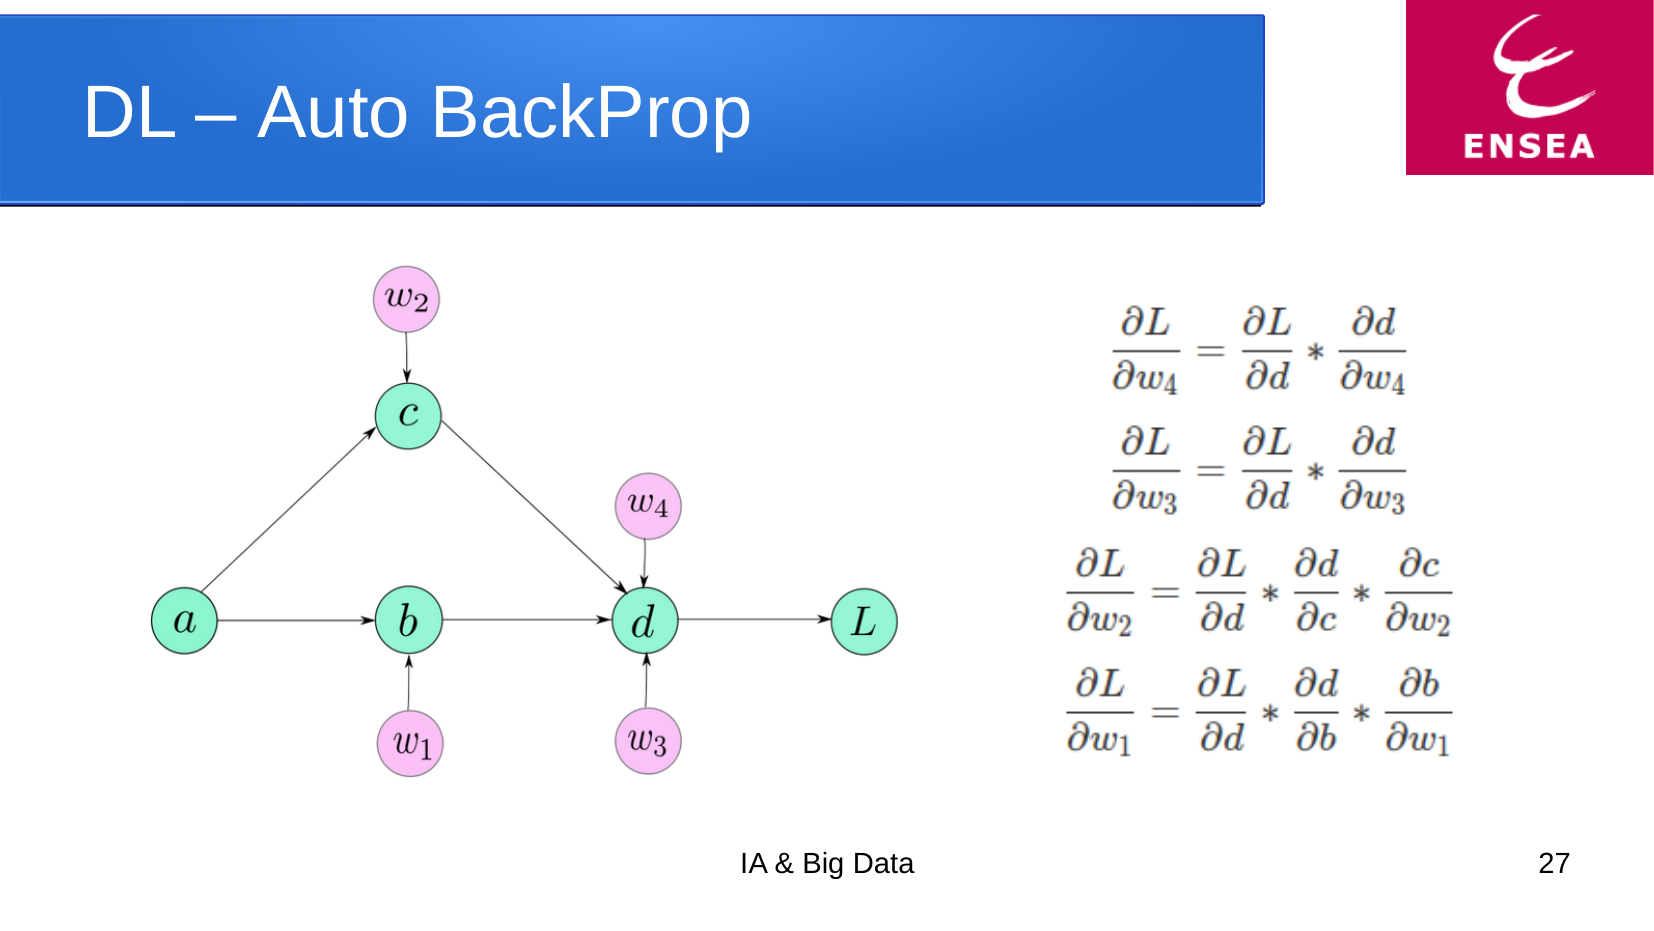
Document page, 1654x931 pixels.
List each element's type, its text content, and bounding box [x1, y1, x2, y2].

picture [980, 283, 1536, 772]
picture [1406, 0, 1654, 175]
picture [69, 243, 960, 801]
title DL – Auto BackProp [82, 35, 1235, 189]
